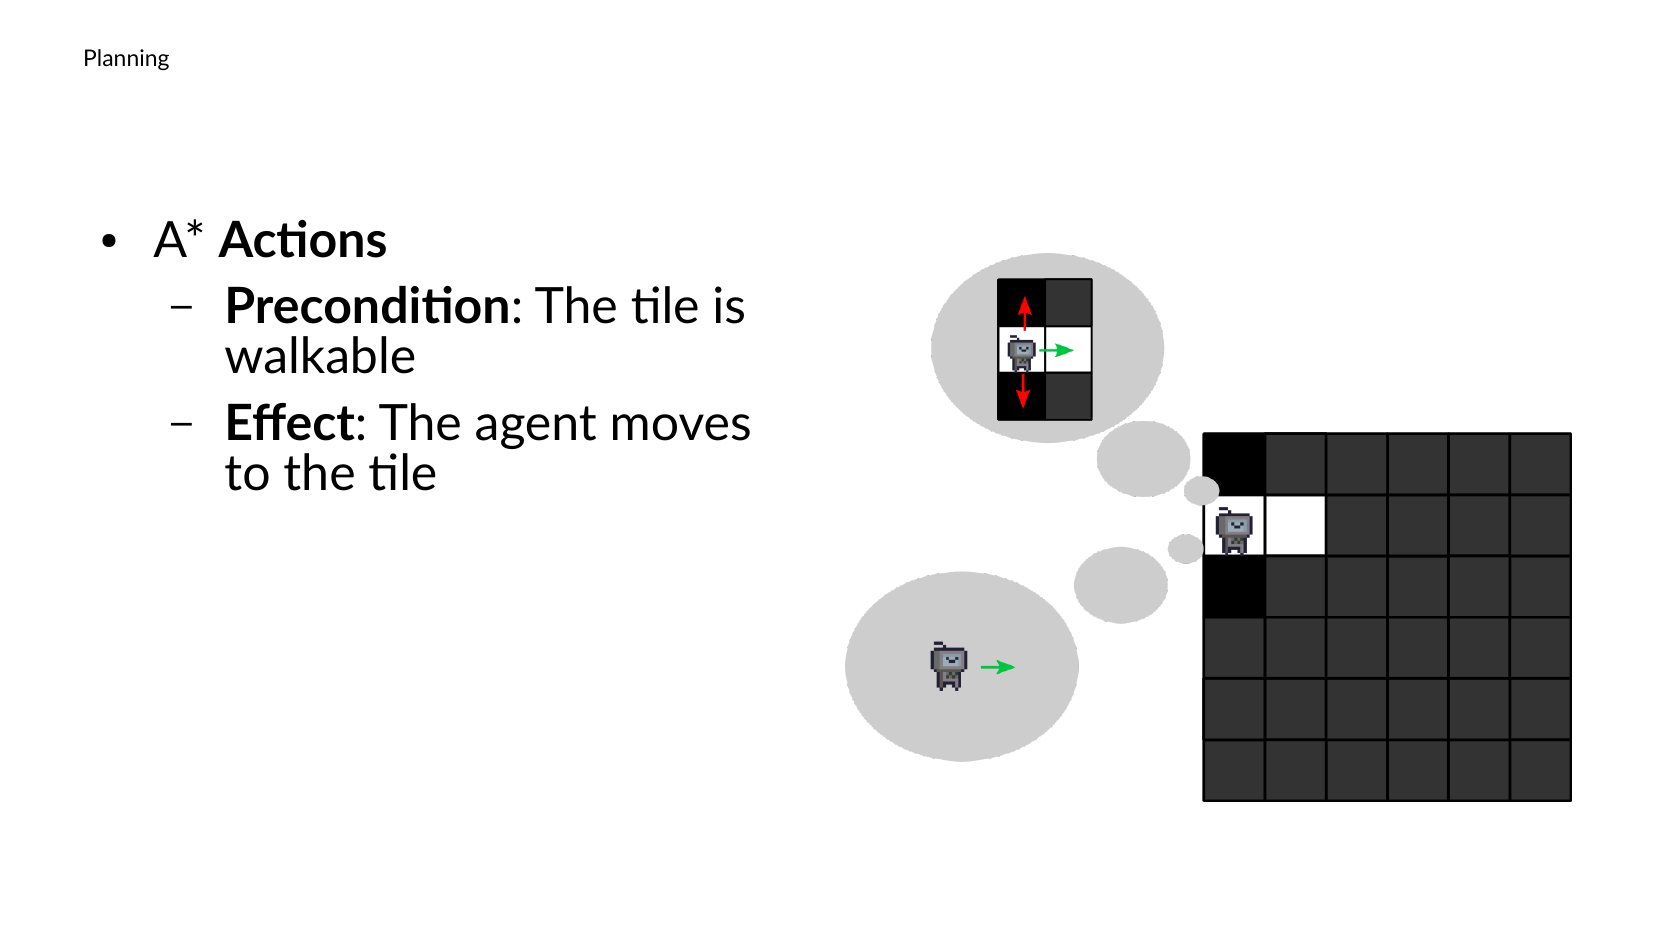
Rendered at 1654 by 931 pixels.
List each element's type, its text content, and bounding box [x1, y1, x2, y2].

title Planning [83, 0, 1571, 119]
picture [845, 216, 1572, 839]
list A* Actions Precondition: The tile is walkable Effect: The agent moves to the tile [82, 217, 809, 839]
